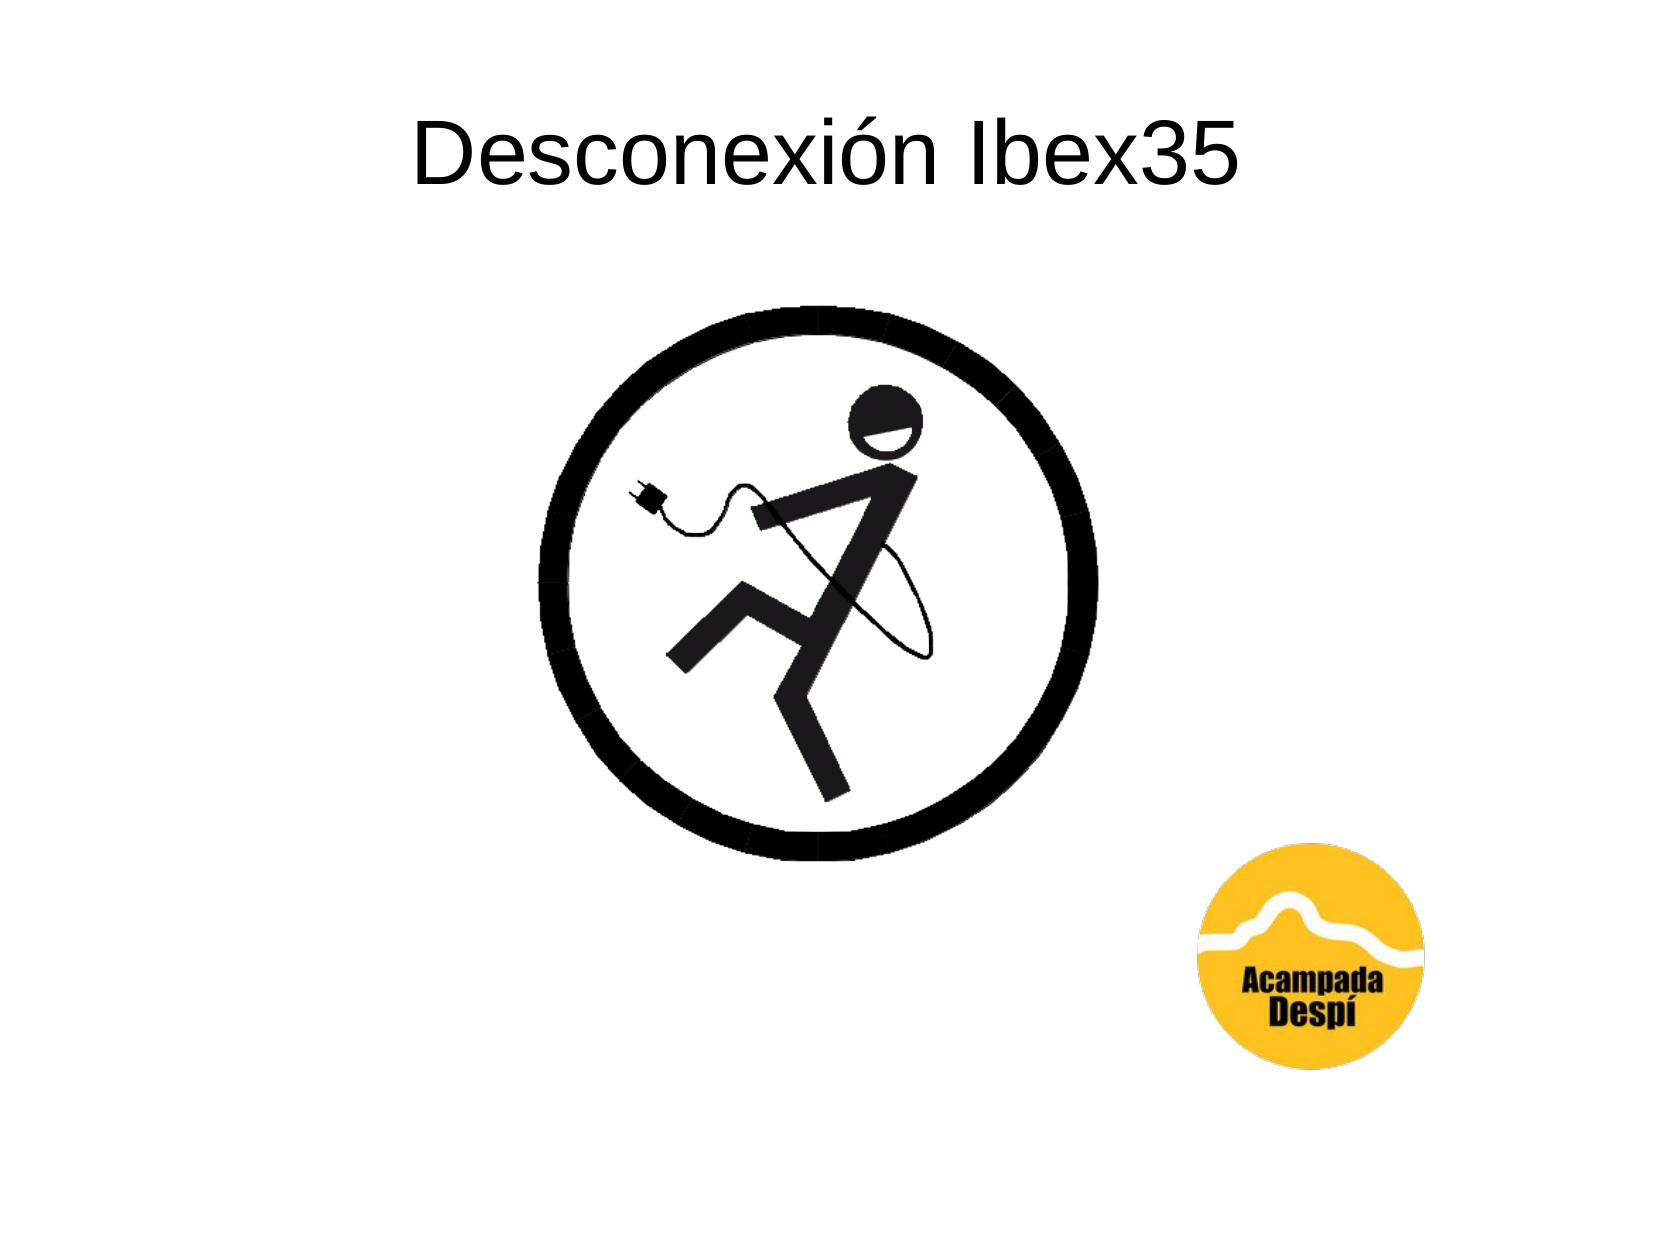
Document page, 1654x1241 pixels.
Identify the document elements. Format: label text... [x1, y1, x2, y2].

picture [1192, 838, 1430, 1075]
title Desconexión Ibex35 [82, 49, 1571, 257]
picture [502, 268, 1134, 898]
